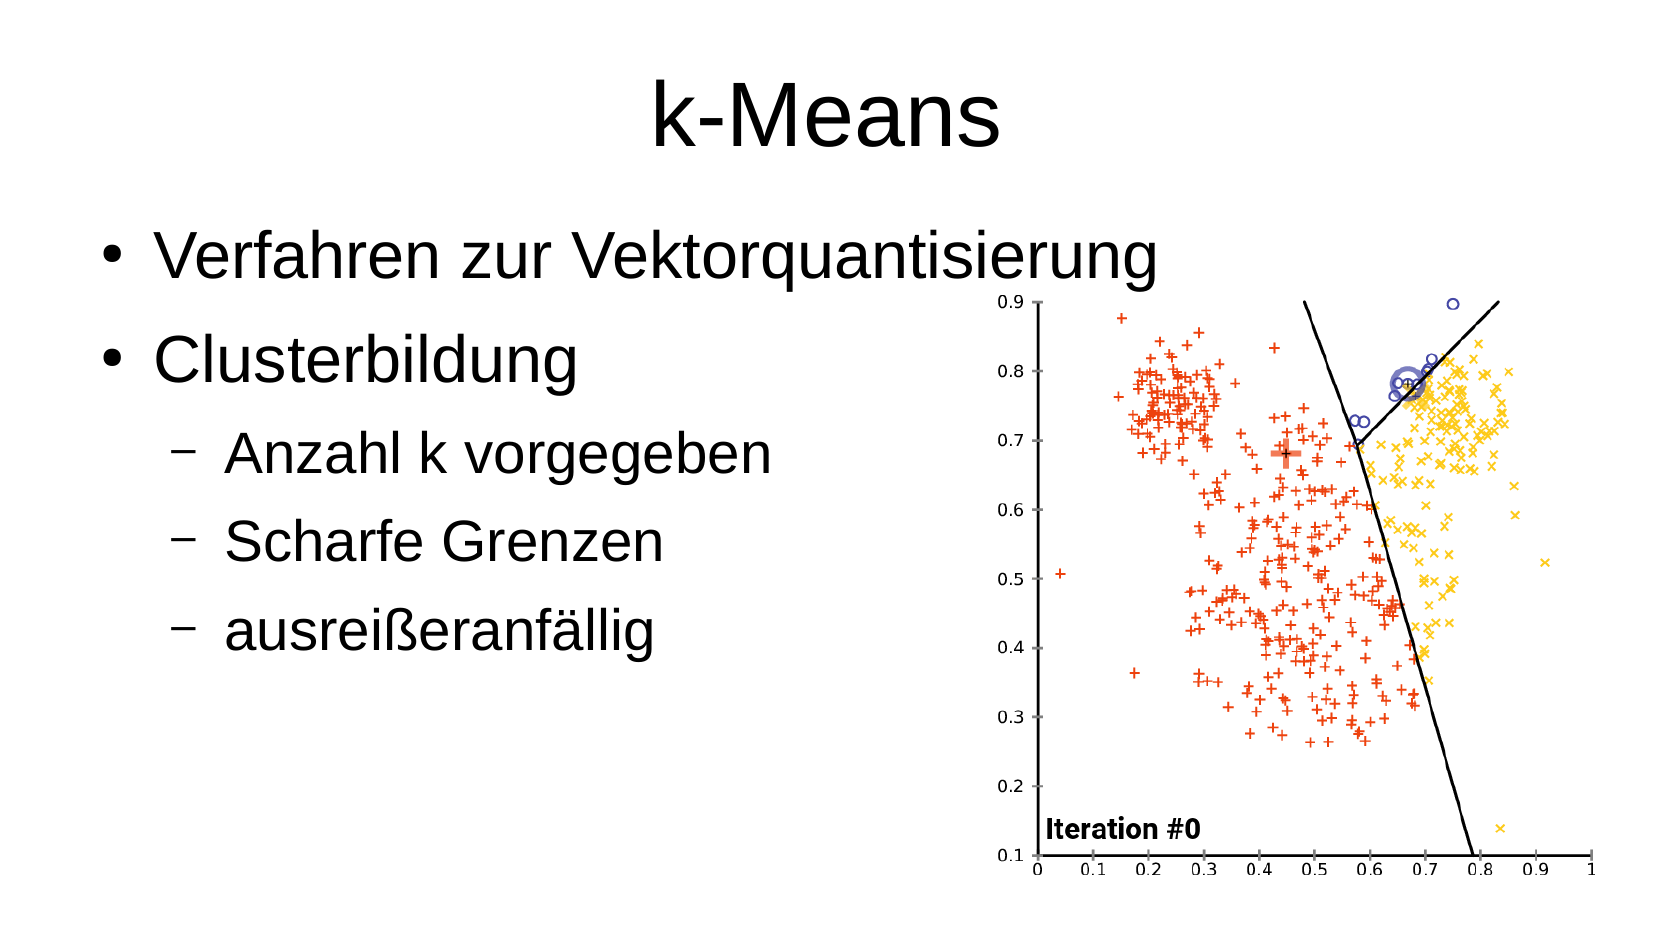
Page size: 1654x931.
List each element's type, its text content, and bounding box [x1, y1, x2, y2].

list Verfahren zur Vektorquantisierung Clusterbildung Anzahl k vorgegeben Scharfe Grenzen ausreißeranfällig [82, 217, 1571, 758]
title k-Means [82, 37, 1571, 193]
picture [998, 295, 1595, 875]
